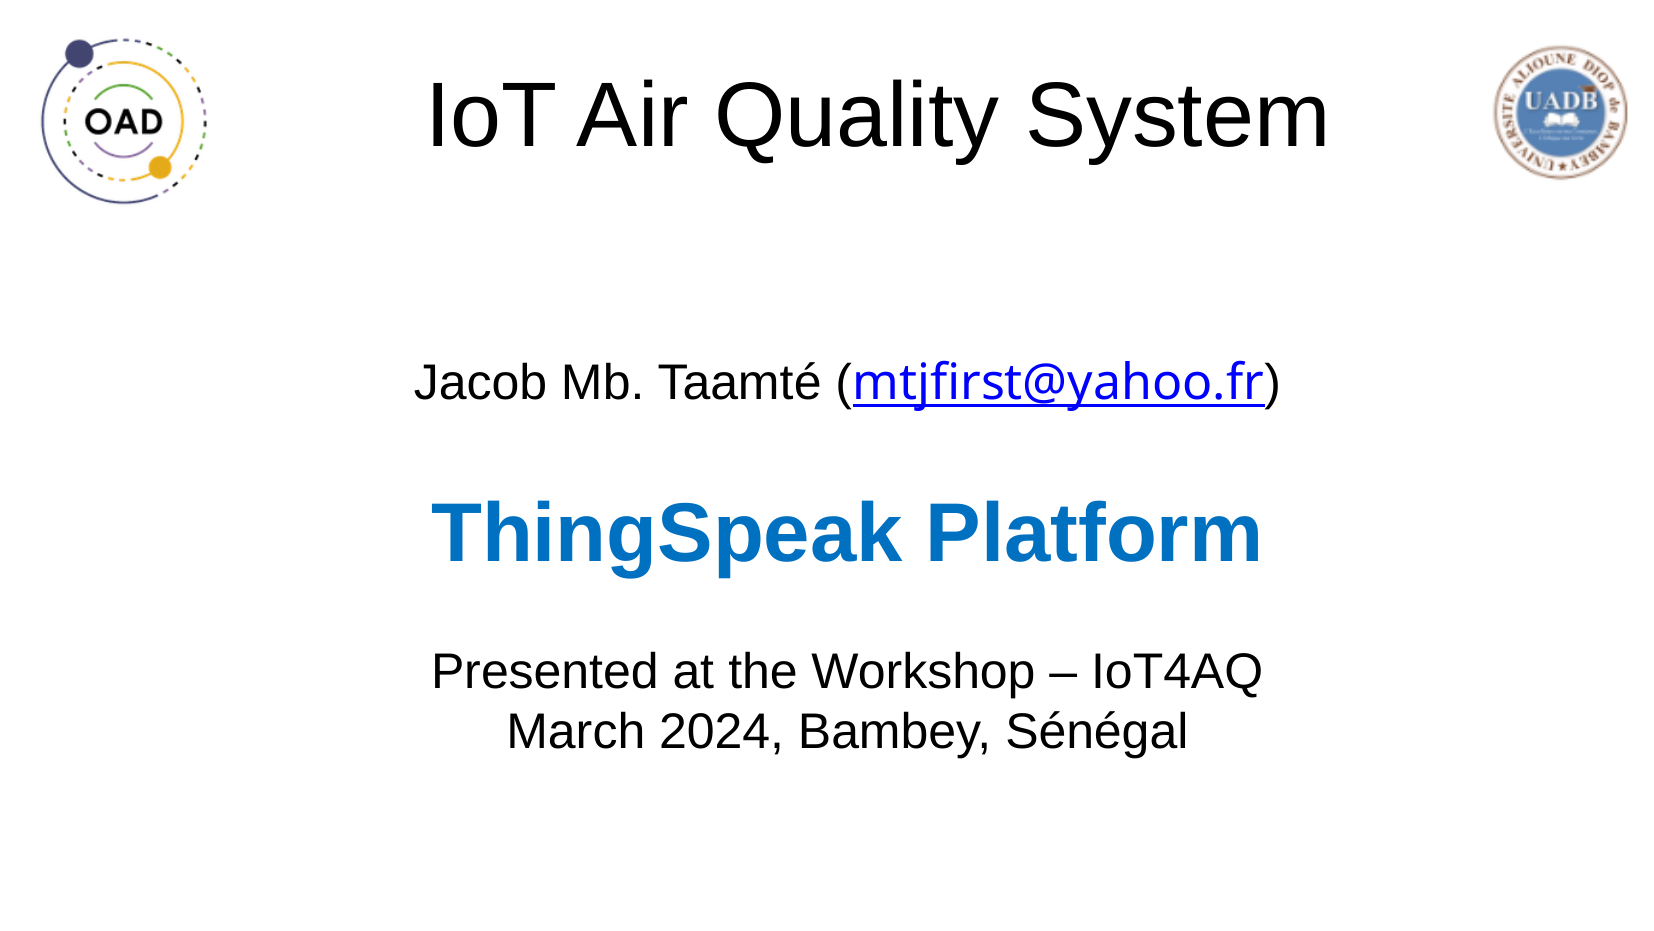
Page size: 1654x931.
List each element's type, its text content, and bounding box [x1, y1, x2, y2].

subtitle Jacob Mb. Taamté (mtjfirst@yahoo.fr) ThingSpeak Platform Presented at the Workshop – IoT4AQ March 2024, Bambey, Sénégal [82, 217, 1613, 891]
title IoT Air Quality System [295, 32, 1463, 188]
picture [0, 24, 242, 225]
picture [1482, 37, 1641, 188]
